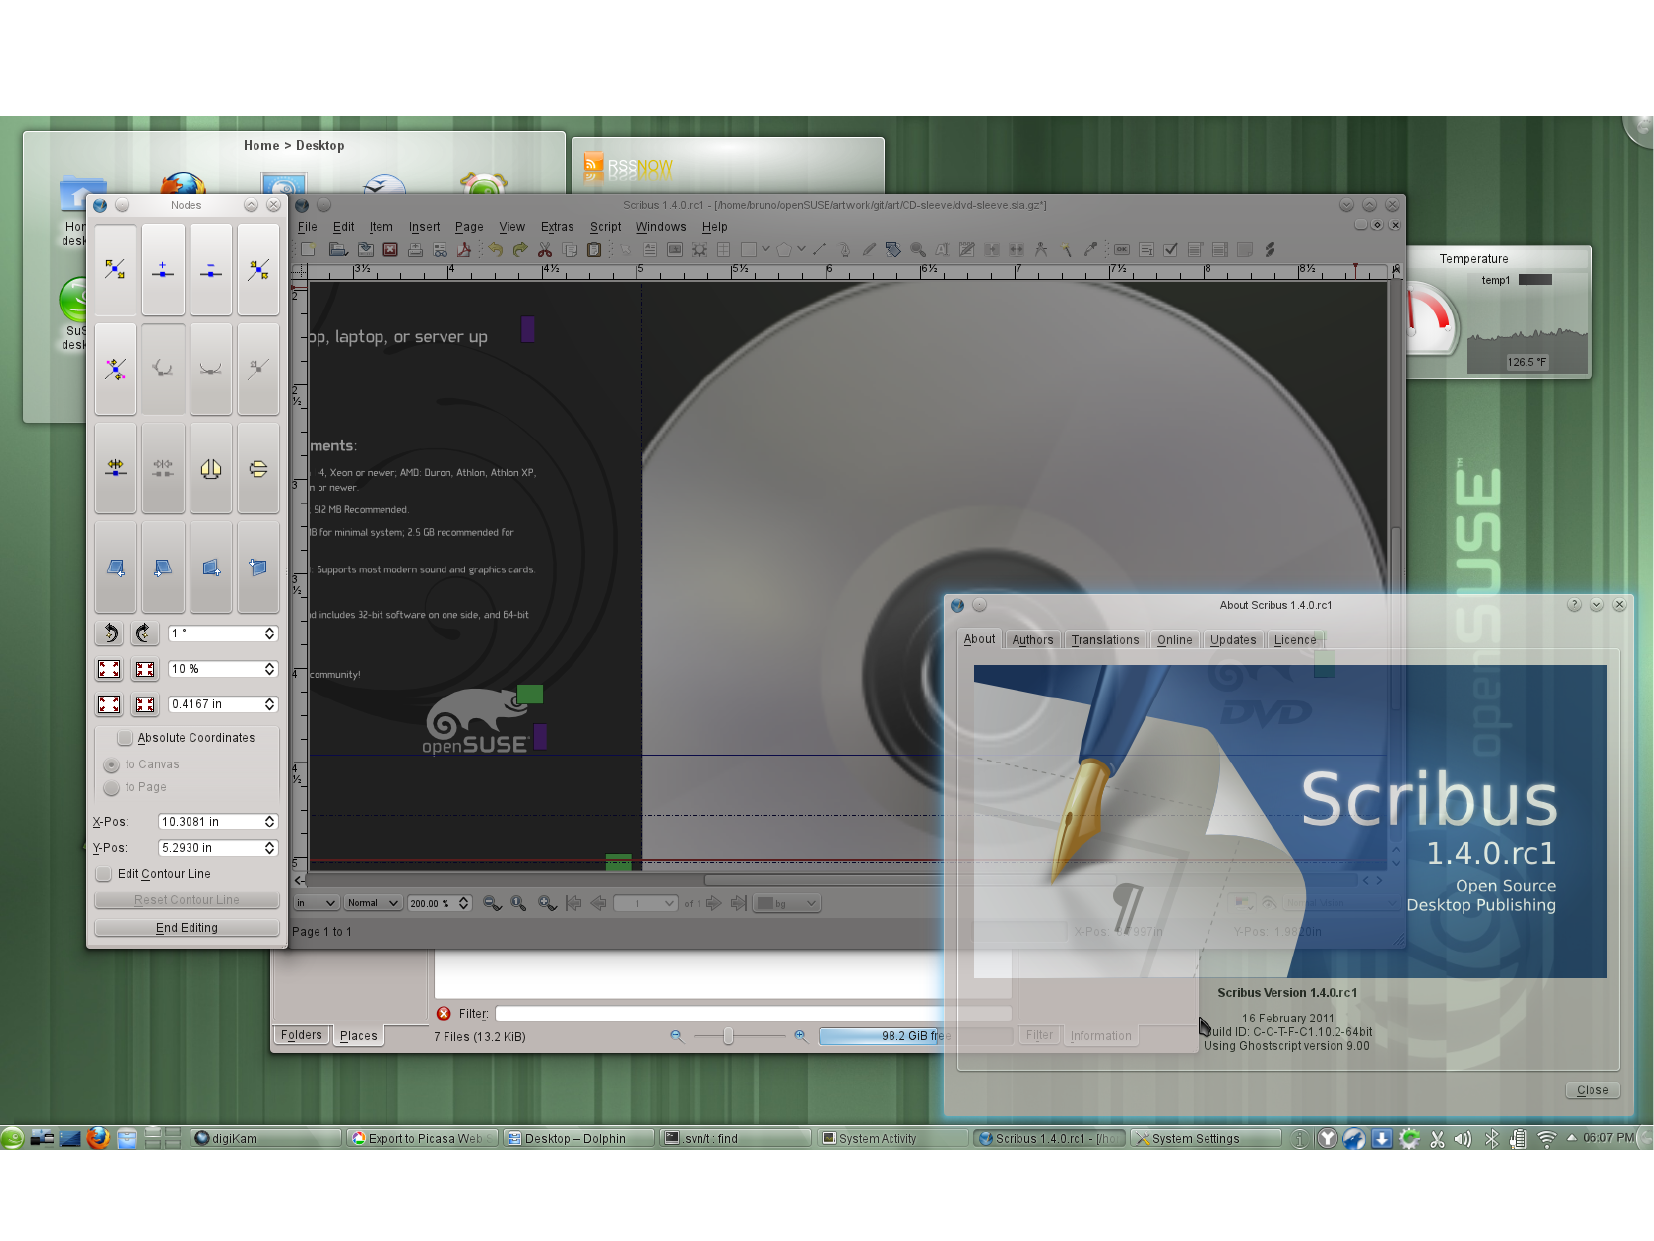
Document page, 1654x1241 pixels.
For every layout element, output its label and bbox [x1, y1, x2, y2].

picture [0, 116, 1654, 1150]
